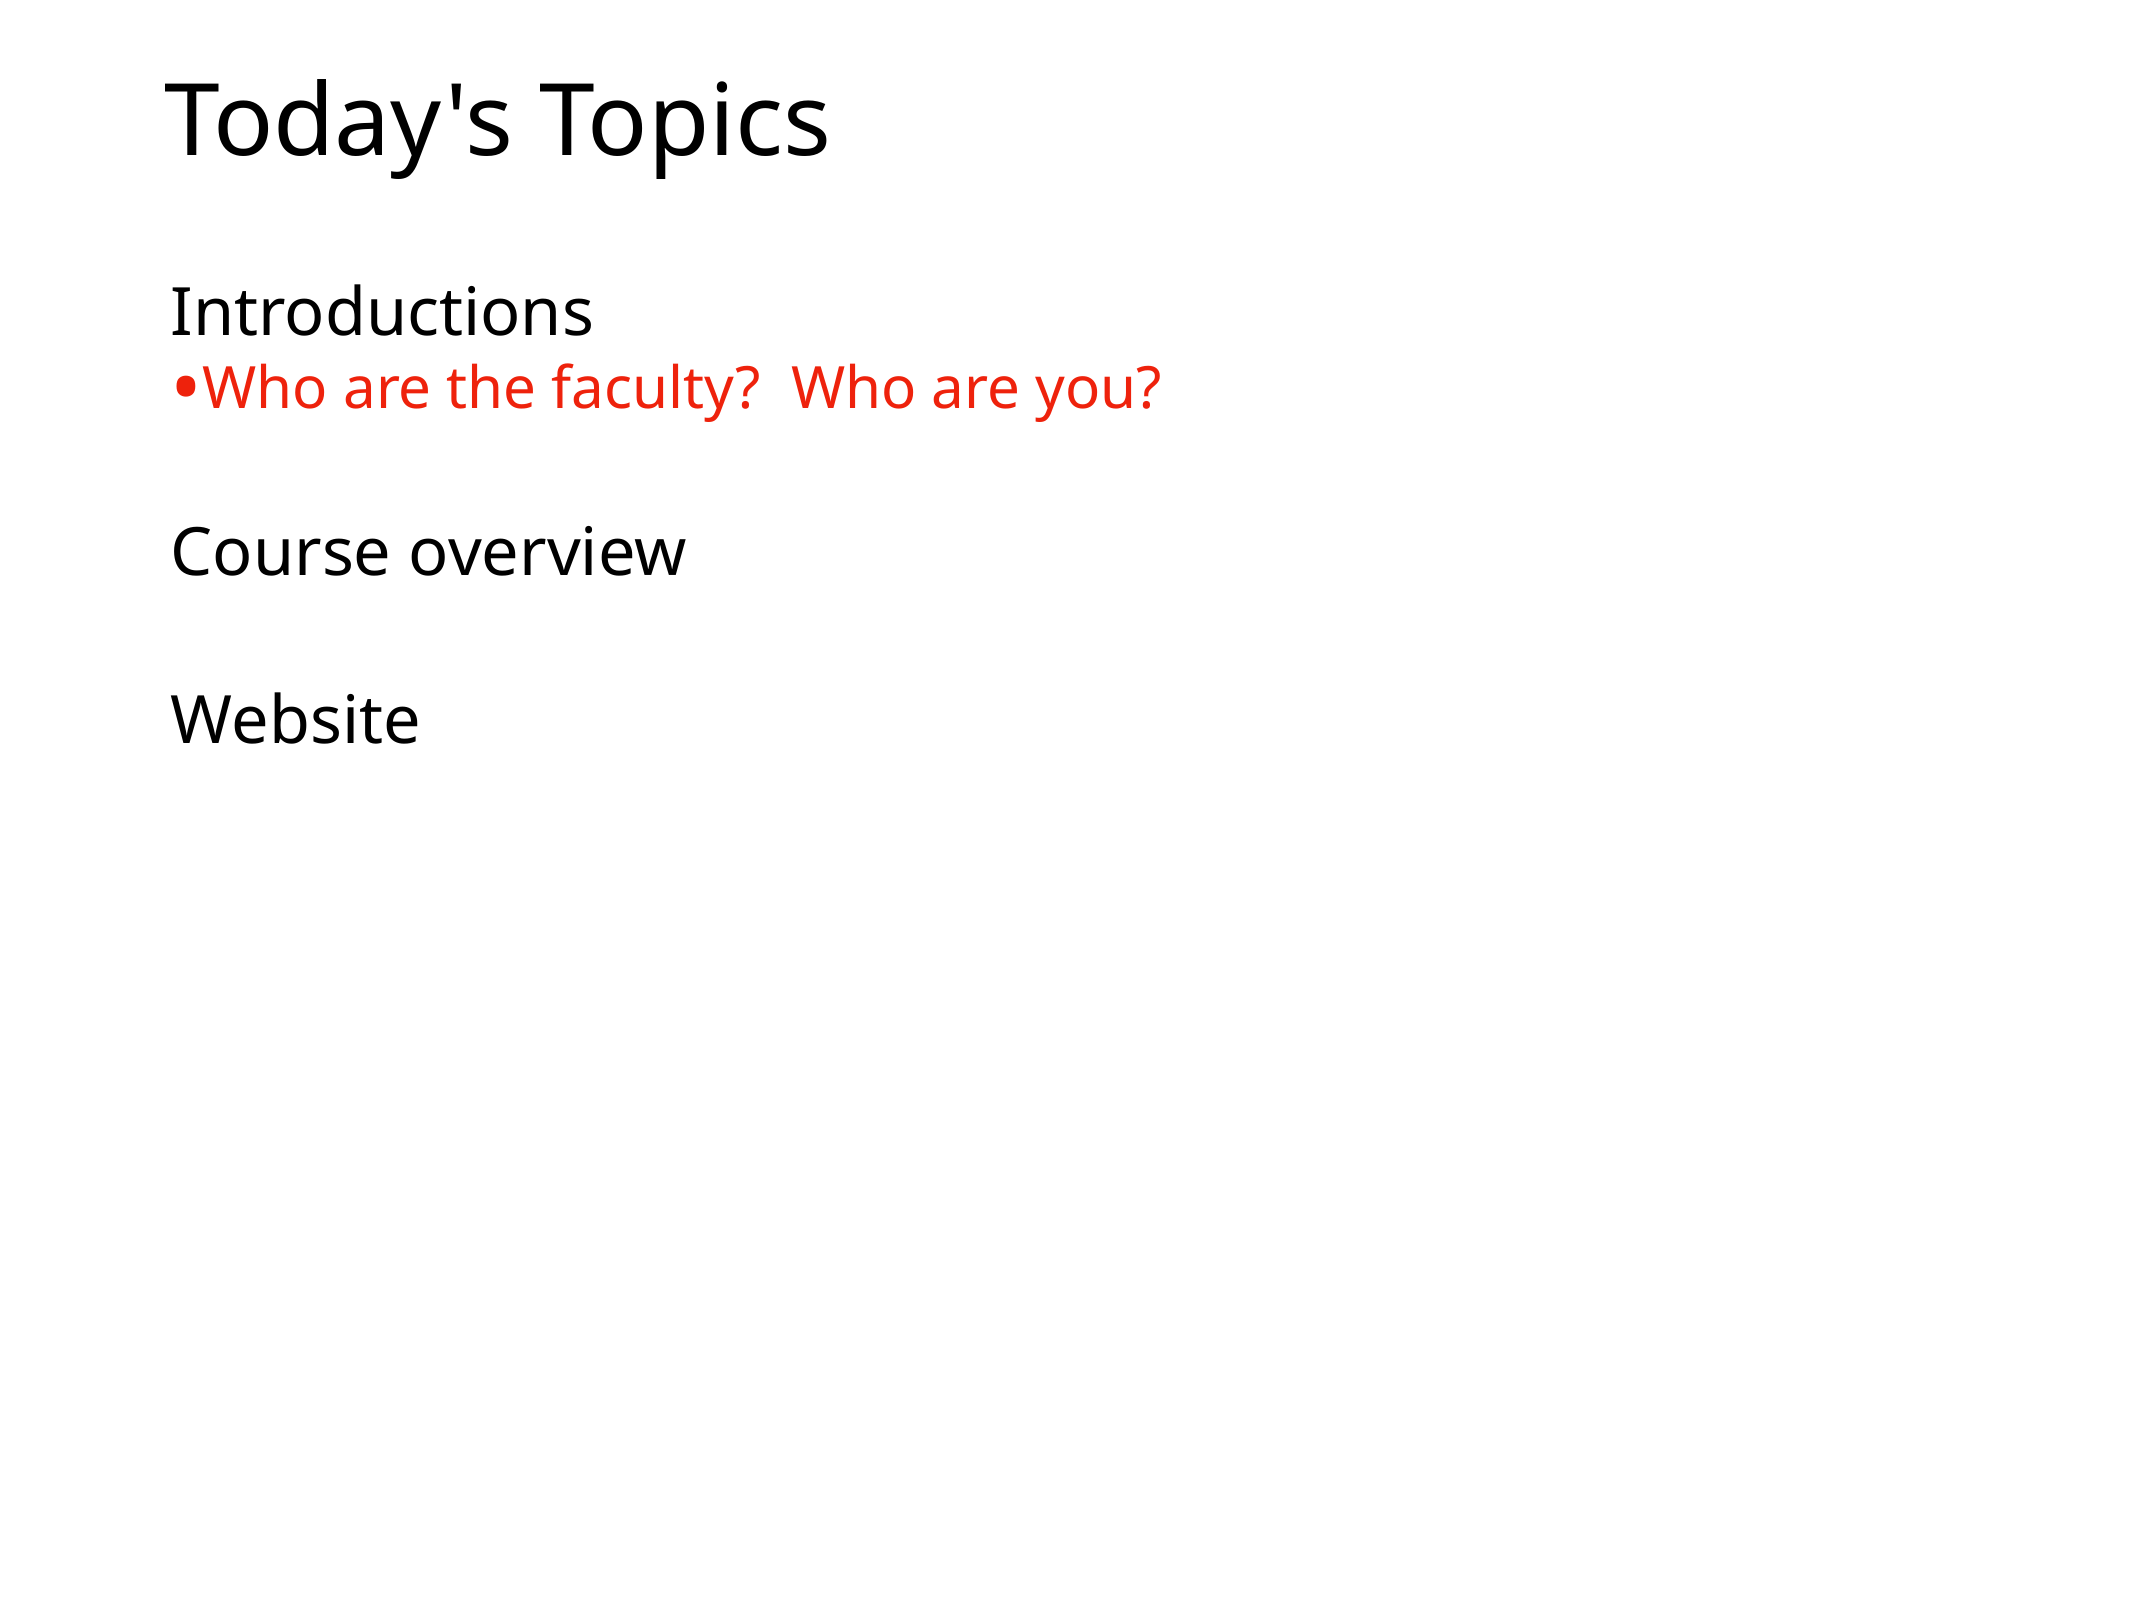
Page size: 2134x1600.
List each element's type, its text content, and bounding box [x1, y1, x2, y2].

text_box Today's Topics [156, 41, 1977, 190]
text_box Introductions Who are the faculty? Who are you? Course overview Website [156, 260, 1977, 1457]
